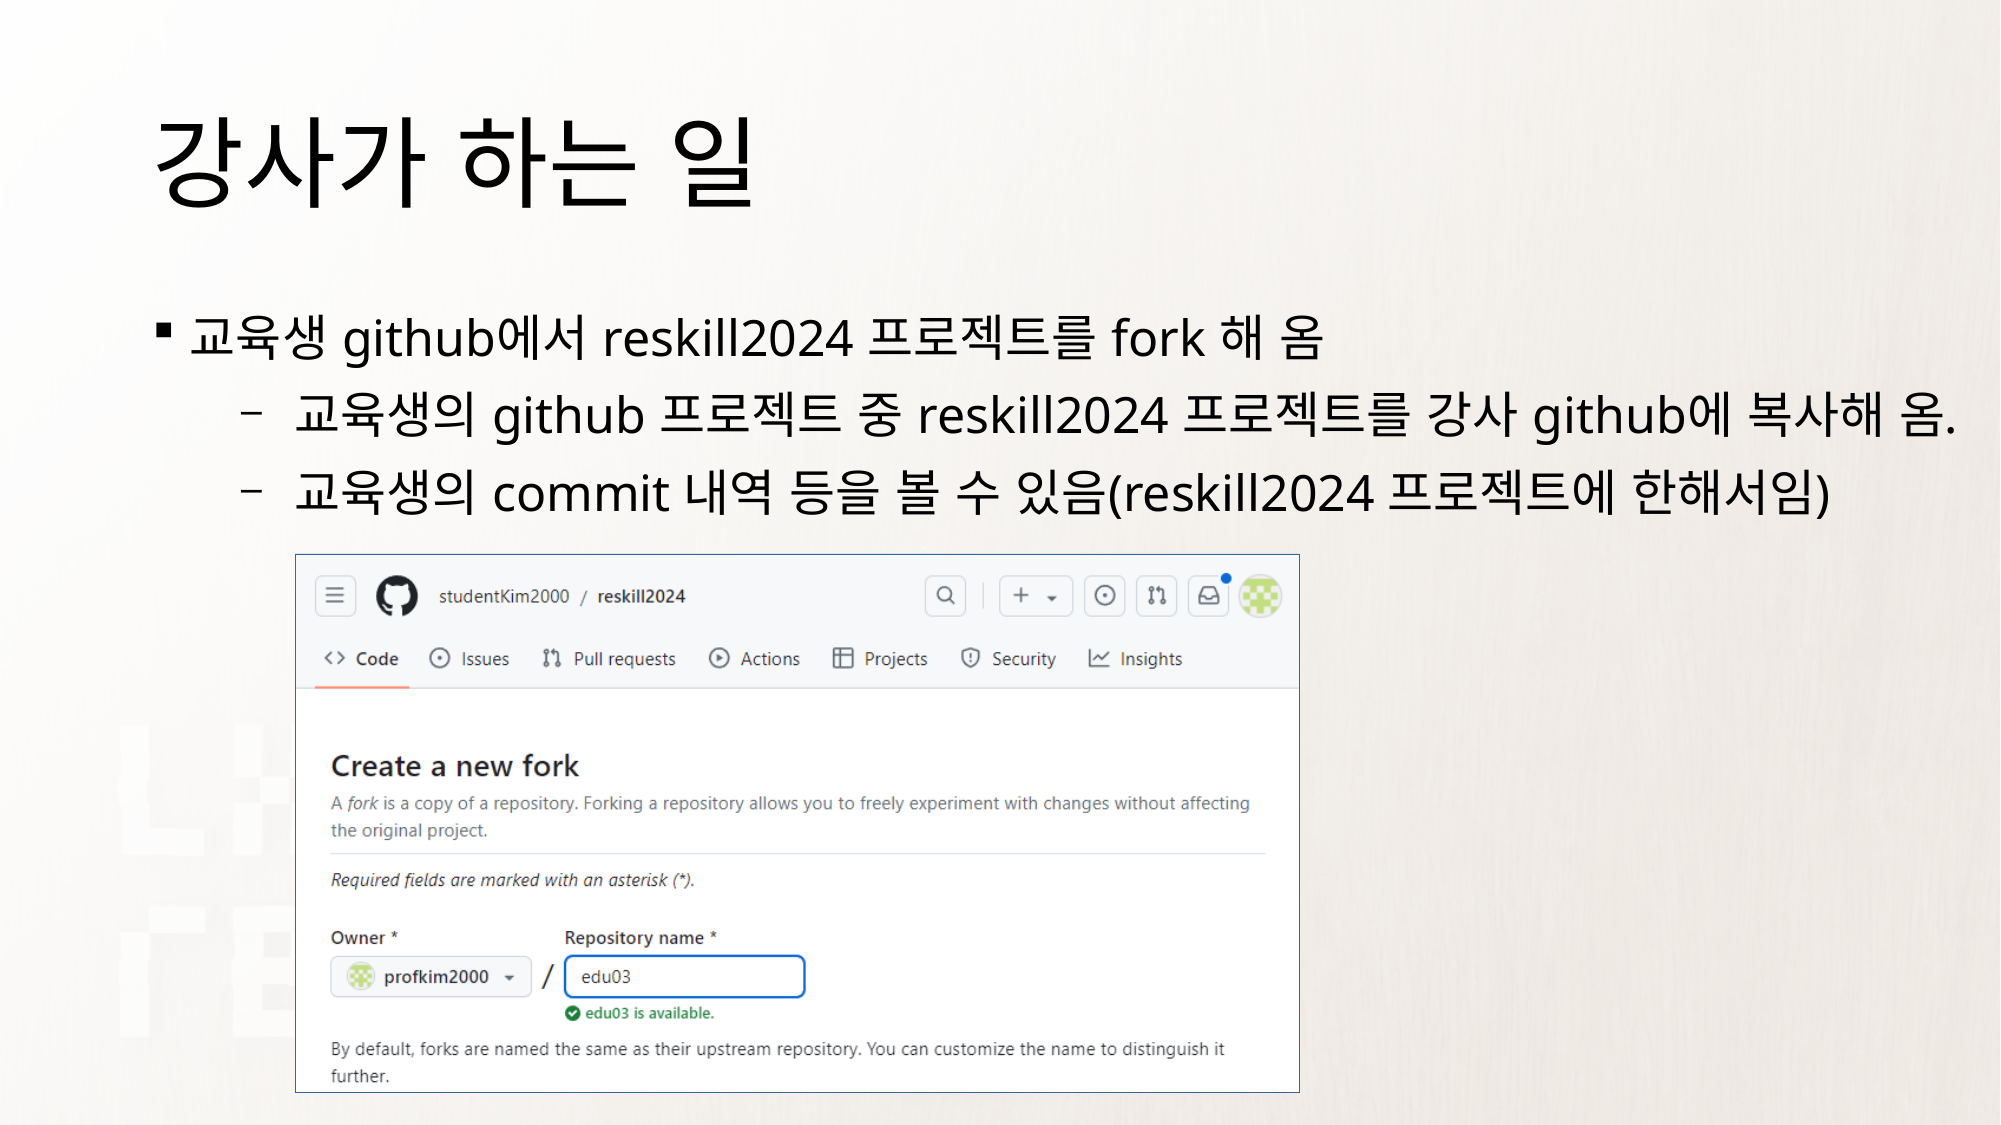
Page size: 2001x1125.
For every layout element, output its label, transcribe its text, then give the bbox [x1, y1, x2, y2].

picture [295, 553, 1300, 1093]
list 교육생 github에서 reskill2024 프로젝트를 fork 해 옴 교육생의 github 프로젝트 중 reskill2024 프로젝트를 강사 github에 복사해 옴. 교육생의 commit 내역 등을 볼 수 있음(reskill2024 프로젝트에 한해서임) [137, 305, 2000, 562]
title 강사가 하는 일 [137, 59, 1949, 278]
